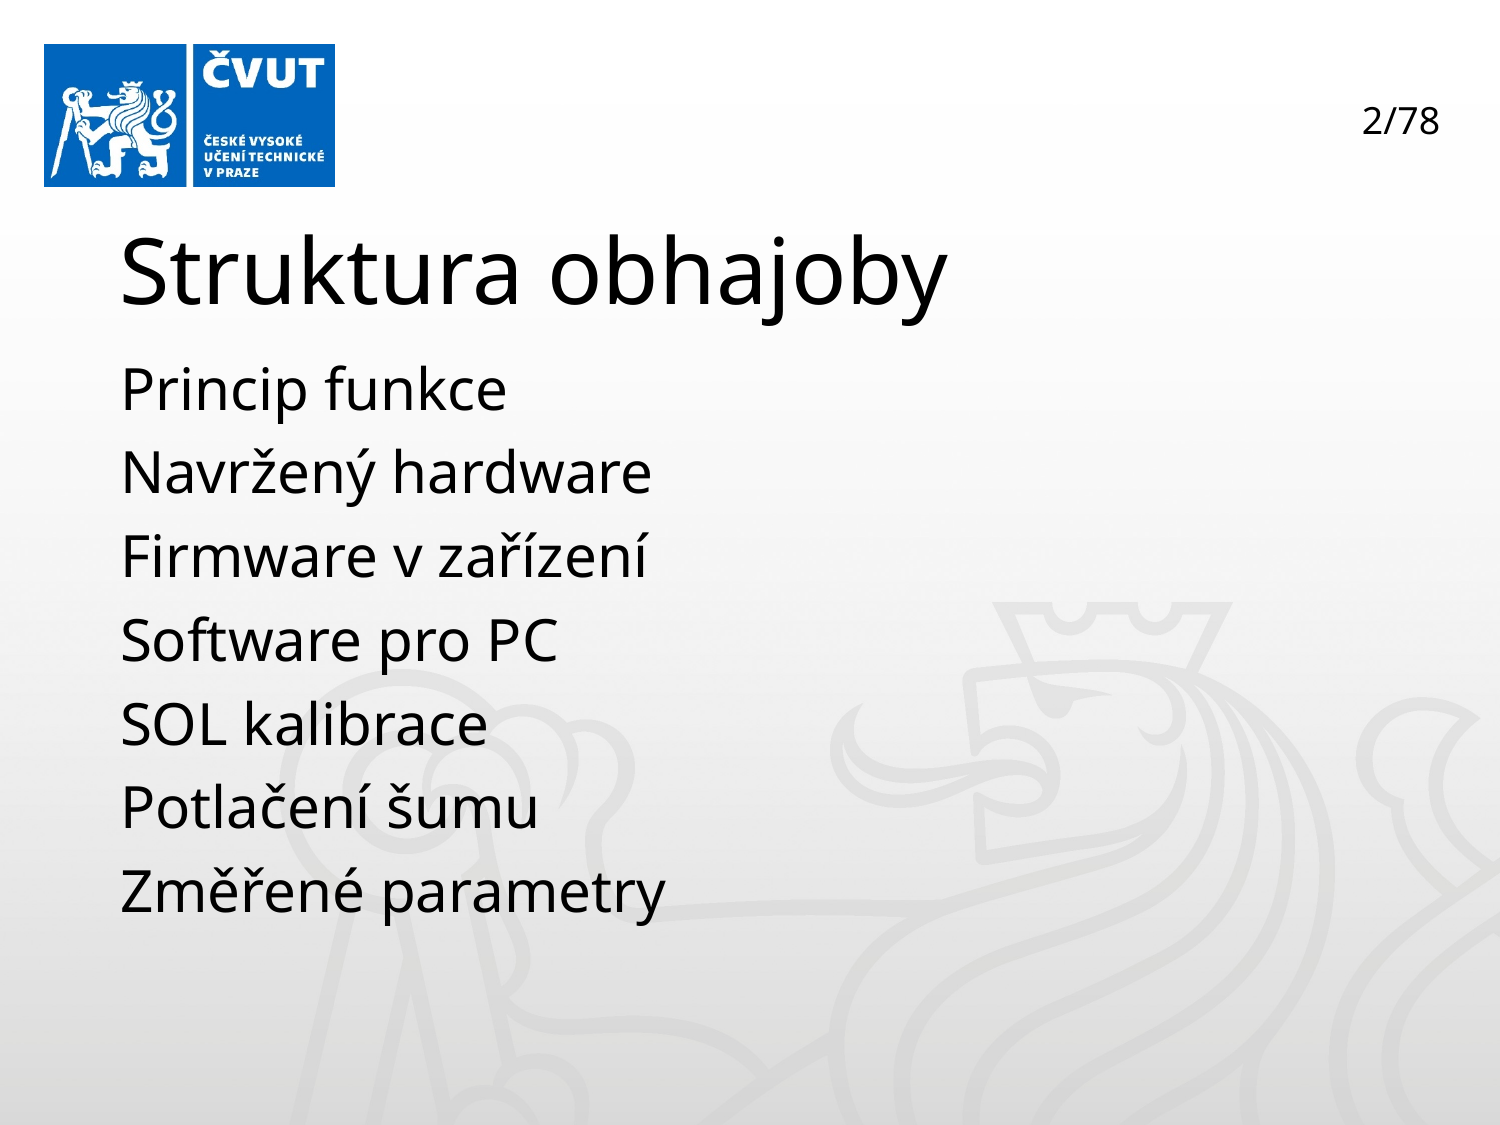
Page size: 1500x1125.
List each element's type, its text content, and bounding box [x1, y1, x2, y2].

title Struktura obhajoby [105, 212, 1456, 337]
subtitle Princip funkce Navržený hardware Firmware v zařízení Software pro PC SOL kalibrace Potlačení šumu Změřené parametry [120, 360, 1456, 1081]
picture [0, 0, 1500, 1125]
